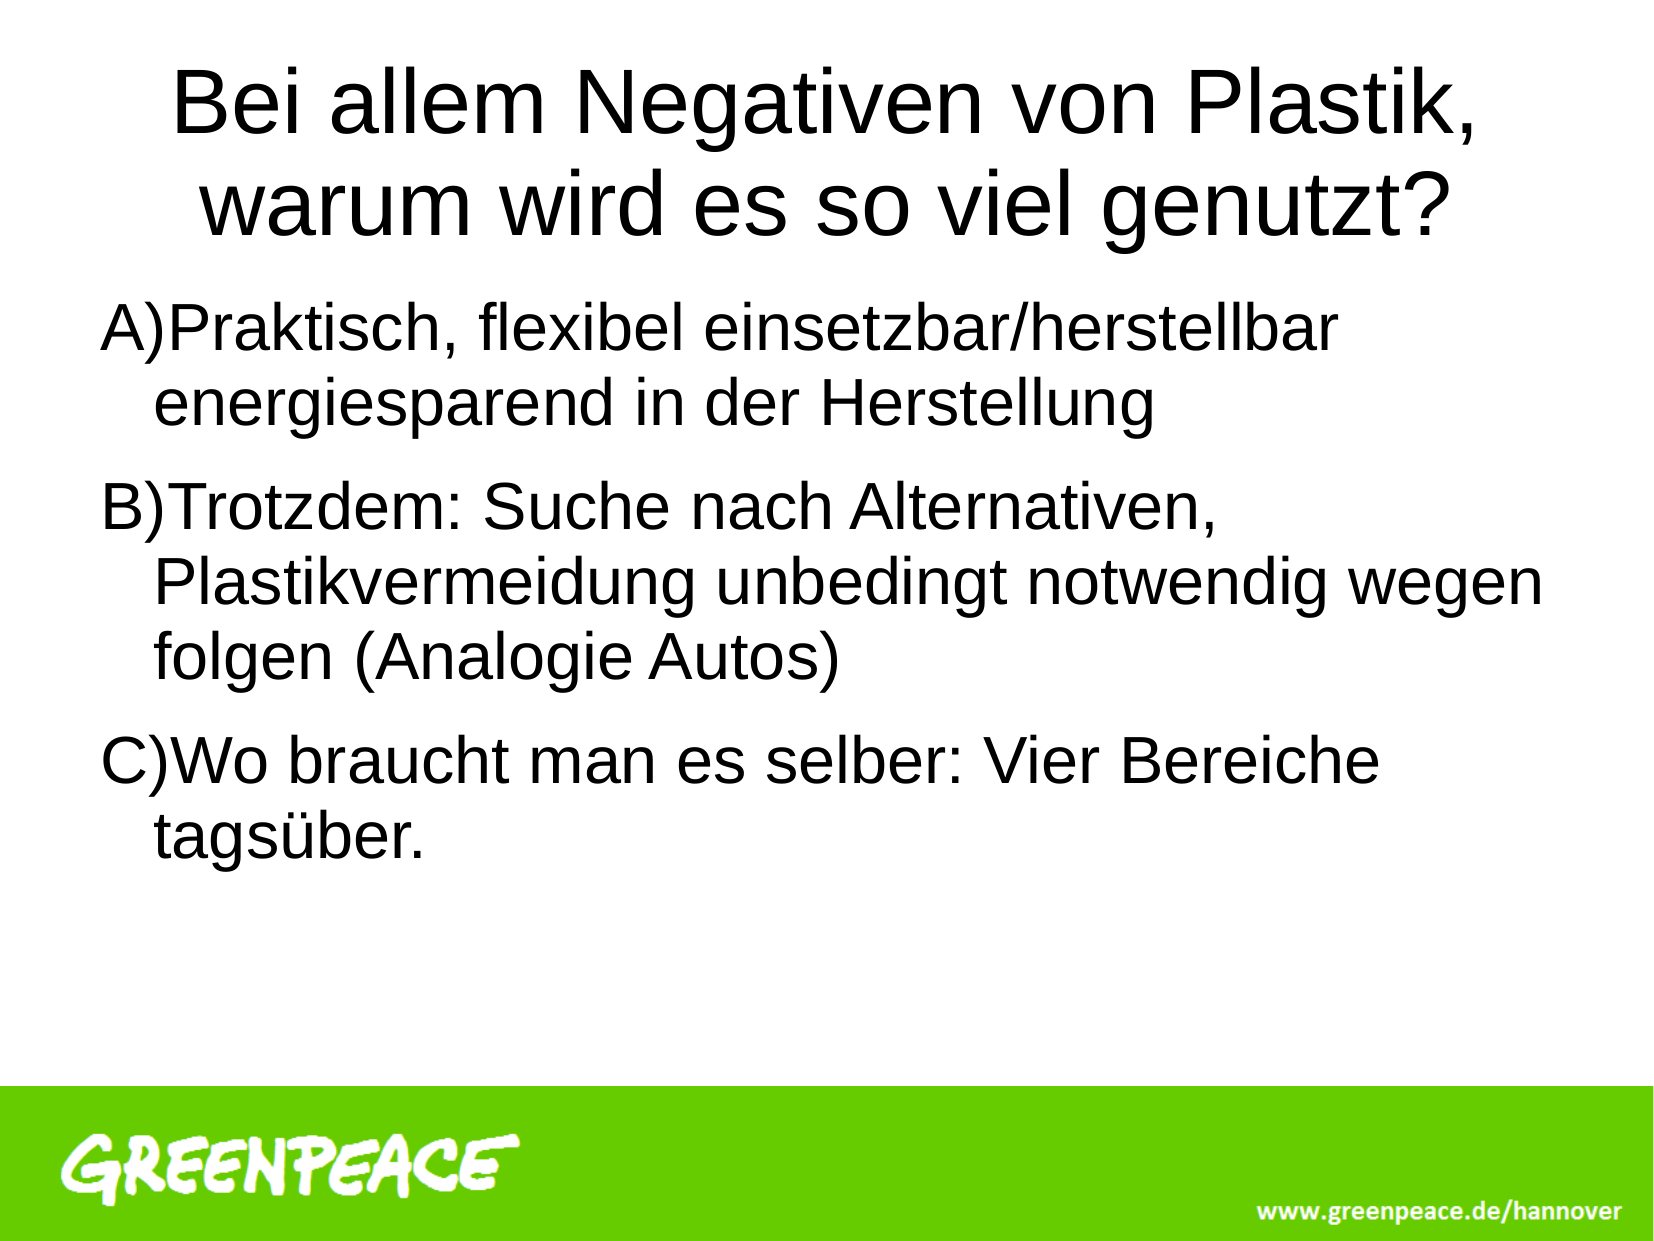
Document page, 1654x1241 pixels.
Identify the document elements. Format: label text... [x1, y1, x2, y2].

title Bei allem Negativen von Plastik, warum wird es so viel genutzt? [82, 49, 1571, 257]
list Praktisch, flexibel einsetzbar/herstellbar energiesparend in der Herstellung Trotzdem: Suche nach Alternativen, Plastikvermeidung unbedingt notwendig wegen folgen (Analogie Autos) Wo braucht man es selber: Vier Bereiche tagsüber. [82, 290, 1571, 1010]
picture [0, 1086, 1654, 1241]
